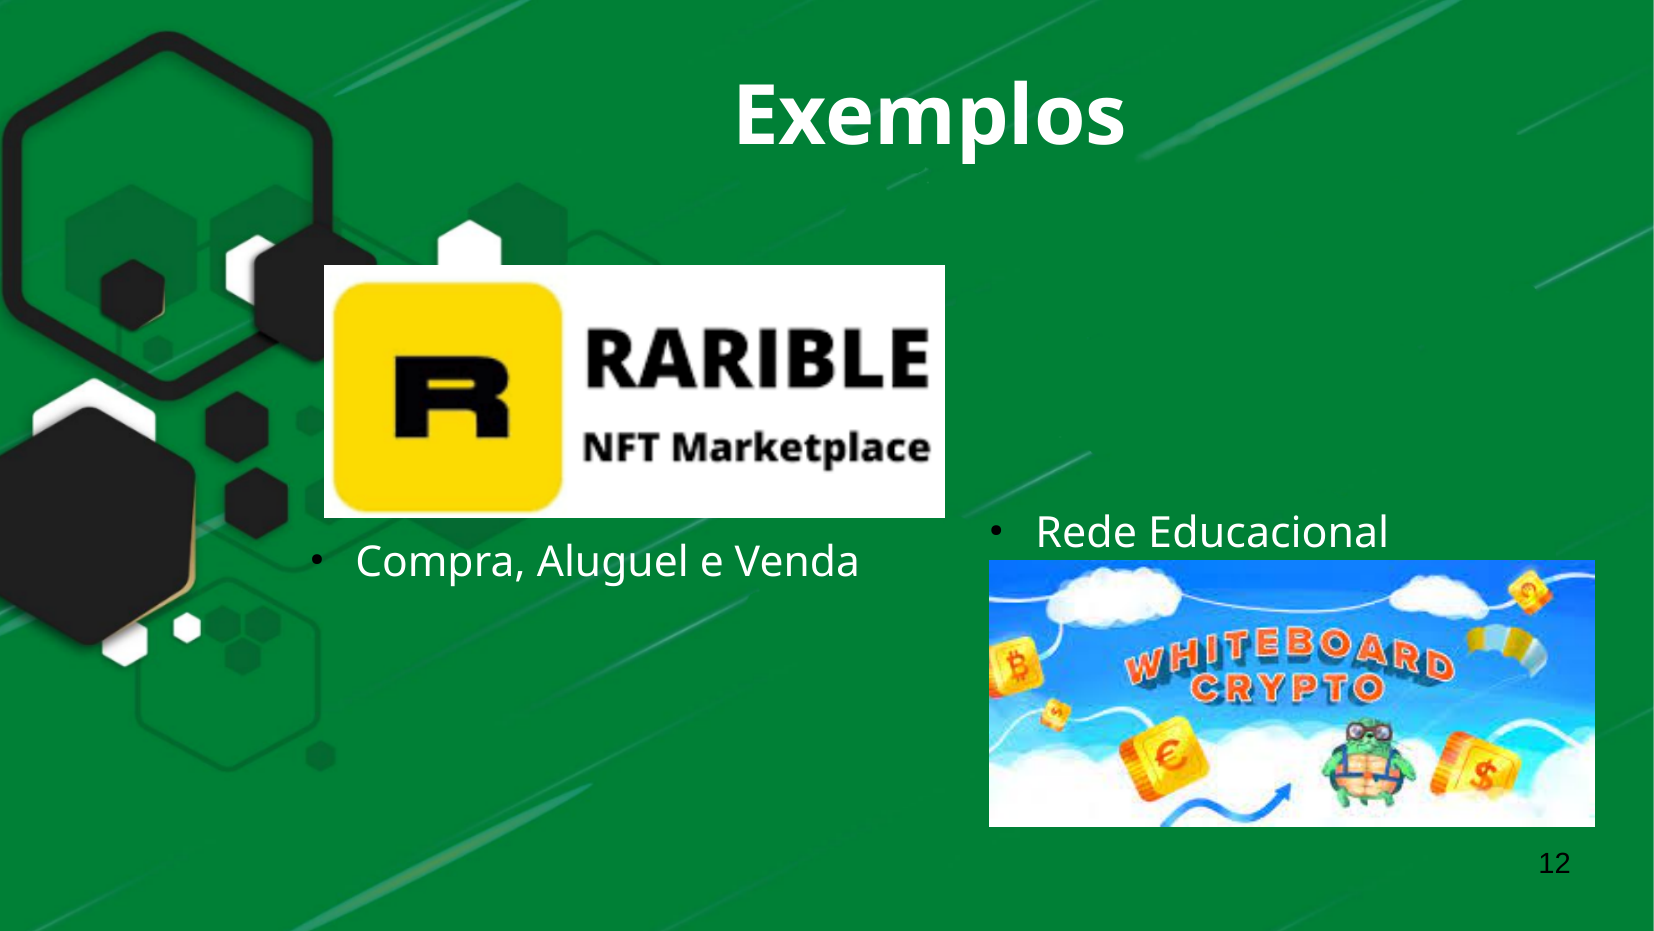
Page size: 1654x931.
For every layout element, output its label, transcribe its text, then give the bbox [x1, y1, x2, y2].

title Exemplos [265, 35, 1595, 189]
picture [0, 0, 1654, 931]
list Compra, Aluguel e Venda [295, 531, 945, 591]
list Rede Educacional [974, 501, 1536, 562]
